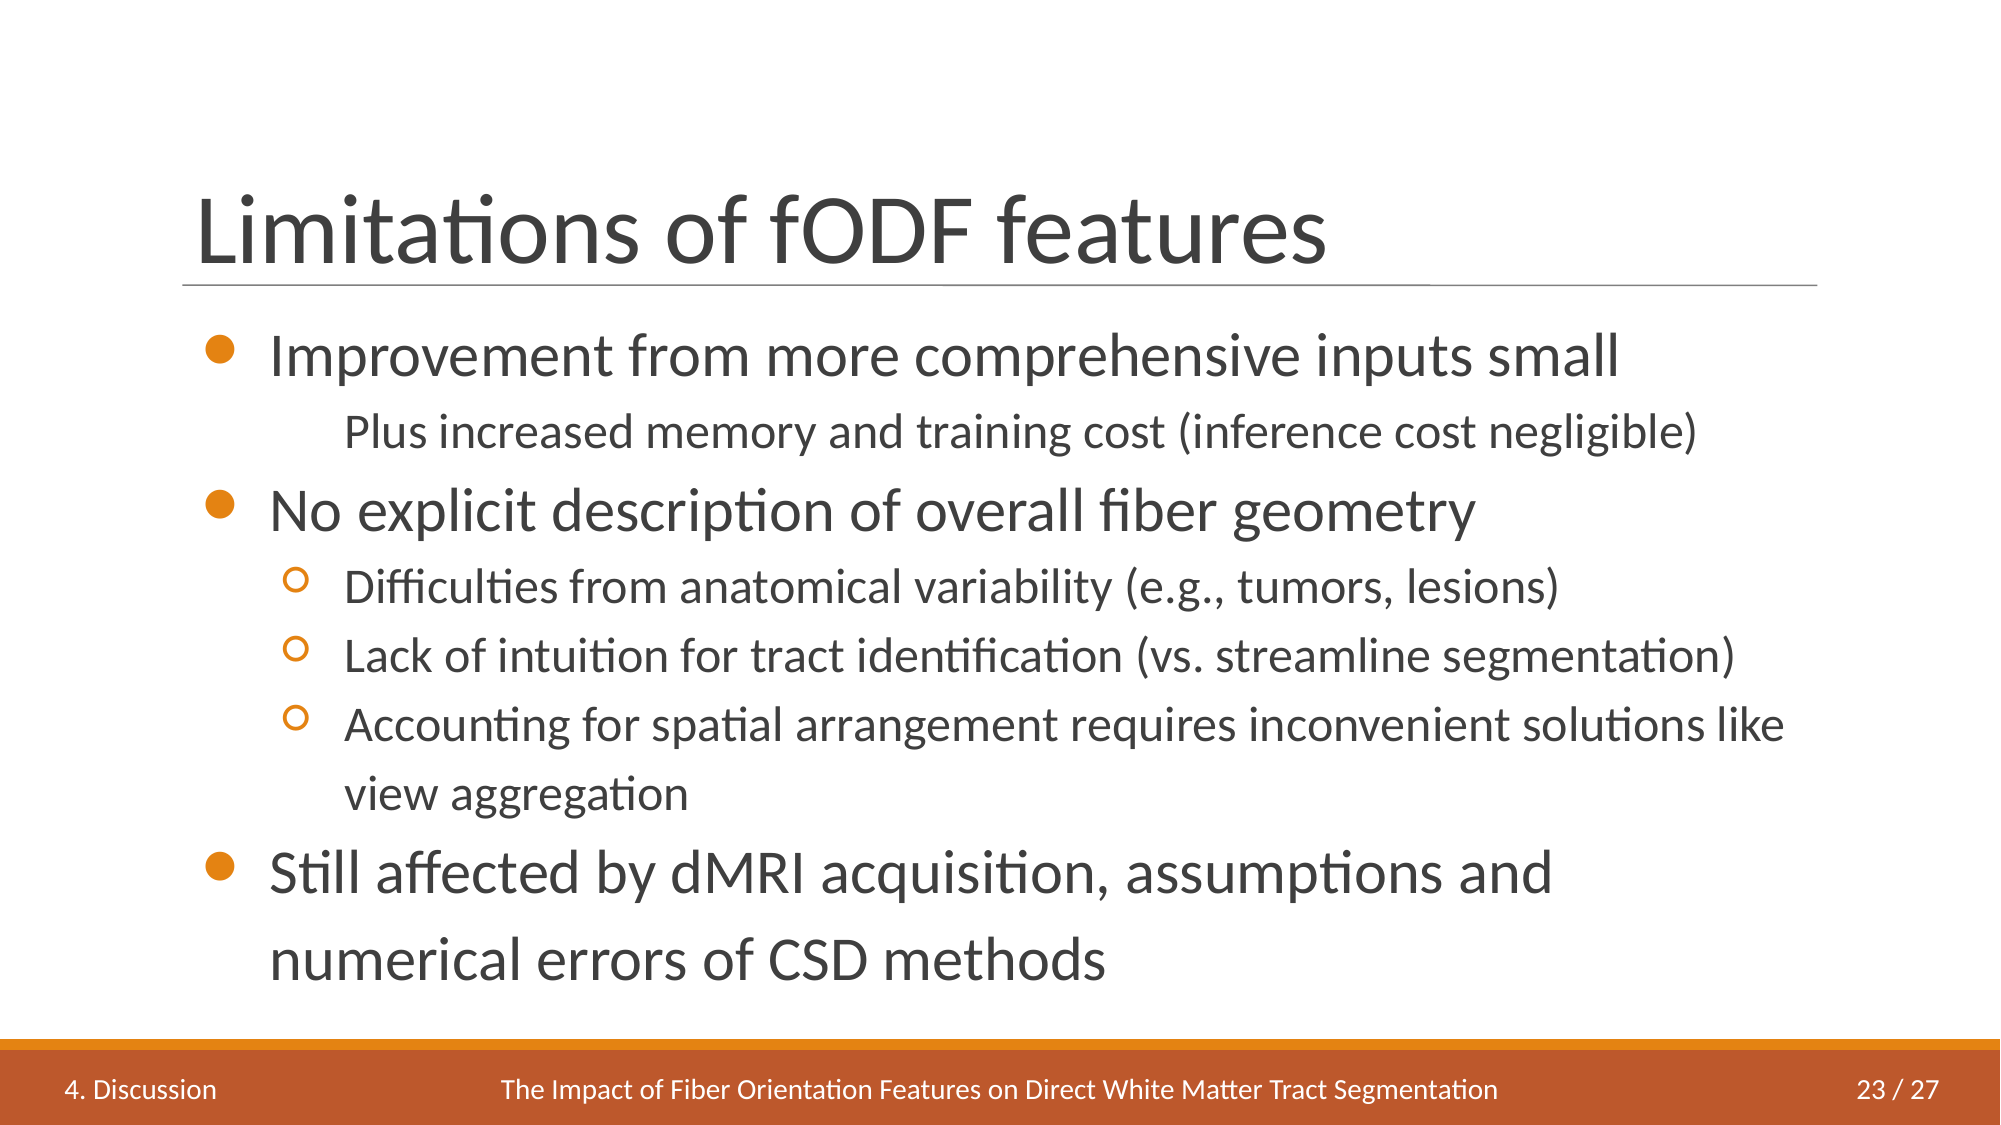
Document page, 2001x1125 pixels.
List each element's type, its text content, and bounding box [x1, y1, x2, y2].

slide_number 4. Discussion [49, 753, 392, 1125]
list Improvement from more comprehensive inputs small Plus increased memory and training cost (inference cost negligible) No explicit description of overall fiber geometry Difficulties from anatomical variability (e.g., tumors, lesions) Lack of intuition for tract identification (vs. streamline segmentation) Accounting for spatial arrangement requires inconvenient solutions like view aggregation Still affected by dMRI acquisition, assumptions and numerical errors of CSD methods [180, 302, 1831, 993]
slide_number The Impact of Fiber Orientation Features on Direct White Matter Tract Segmentation [392, 753, 1608, 1125]
slide_number 1 / 27 [1741, 753, 1962, 1125]
title Limitations of fODF features [180, 114, 1830, 302]
